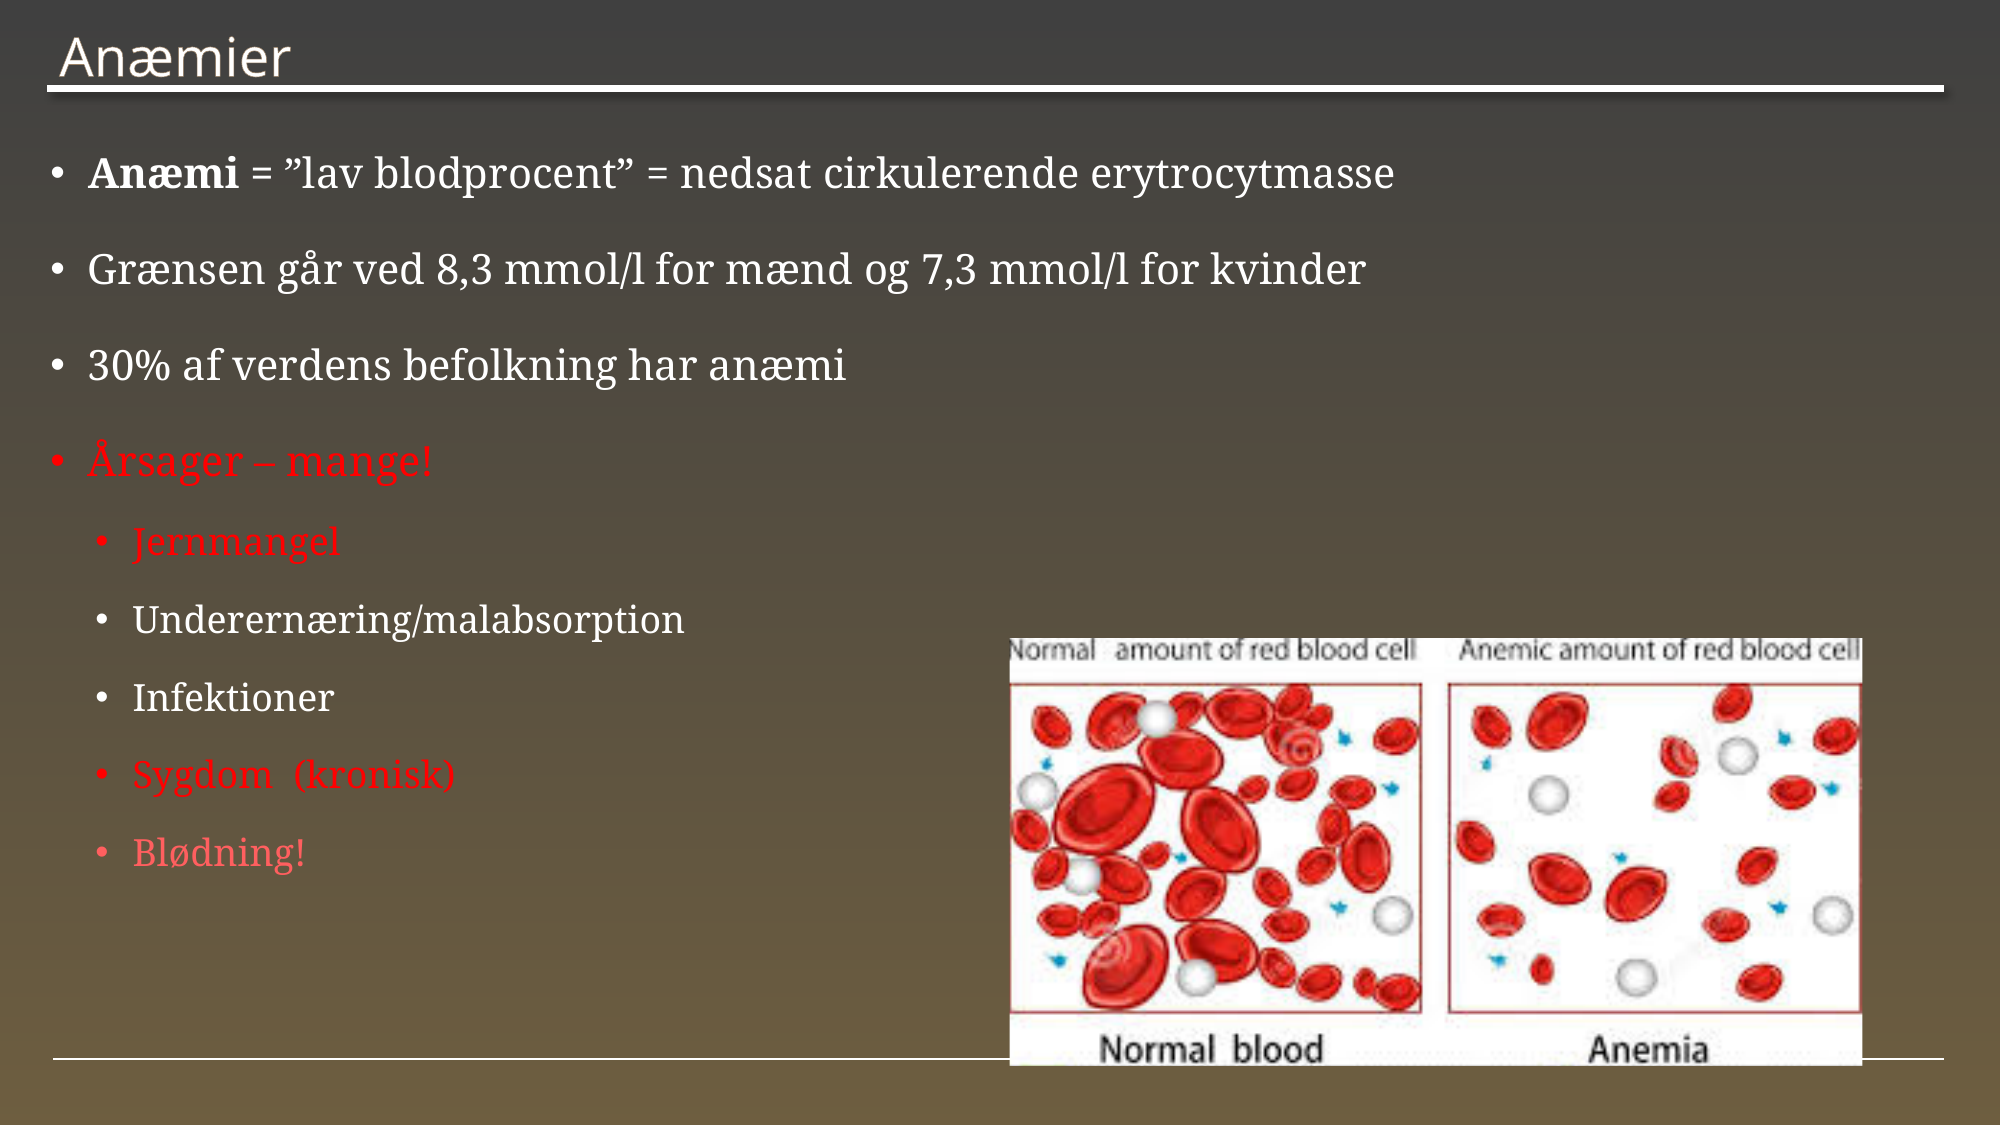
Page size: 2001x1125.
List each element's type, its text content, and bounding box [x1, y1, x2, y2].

title Anæmier [59, 29, 1021, 89]
picture [1009, 638, 1863, 1066]
list Anæmi = ”lav blodprocent” = nedsat cirkulerende erytrocytmasse Grænsen går ved 8,3 mmol/l for mænd og 7,3 mmol/l for kvinder 30% af verdens befolkning har anæmi Årsager – mange! Jernmangel Underernæring/malabsorption Infektioner Sygdom (kronisk) Blødning! [50, 121, 1942, 1004]
